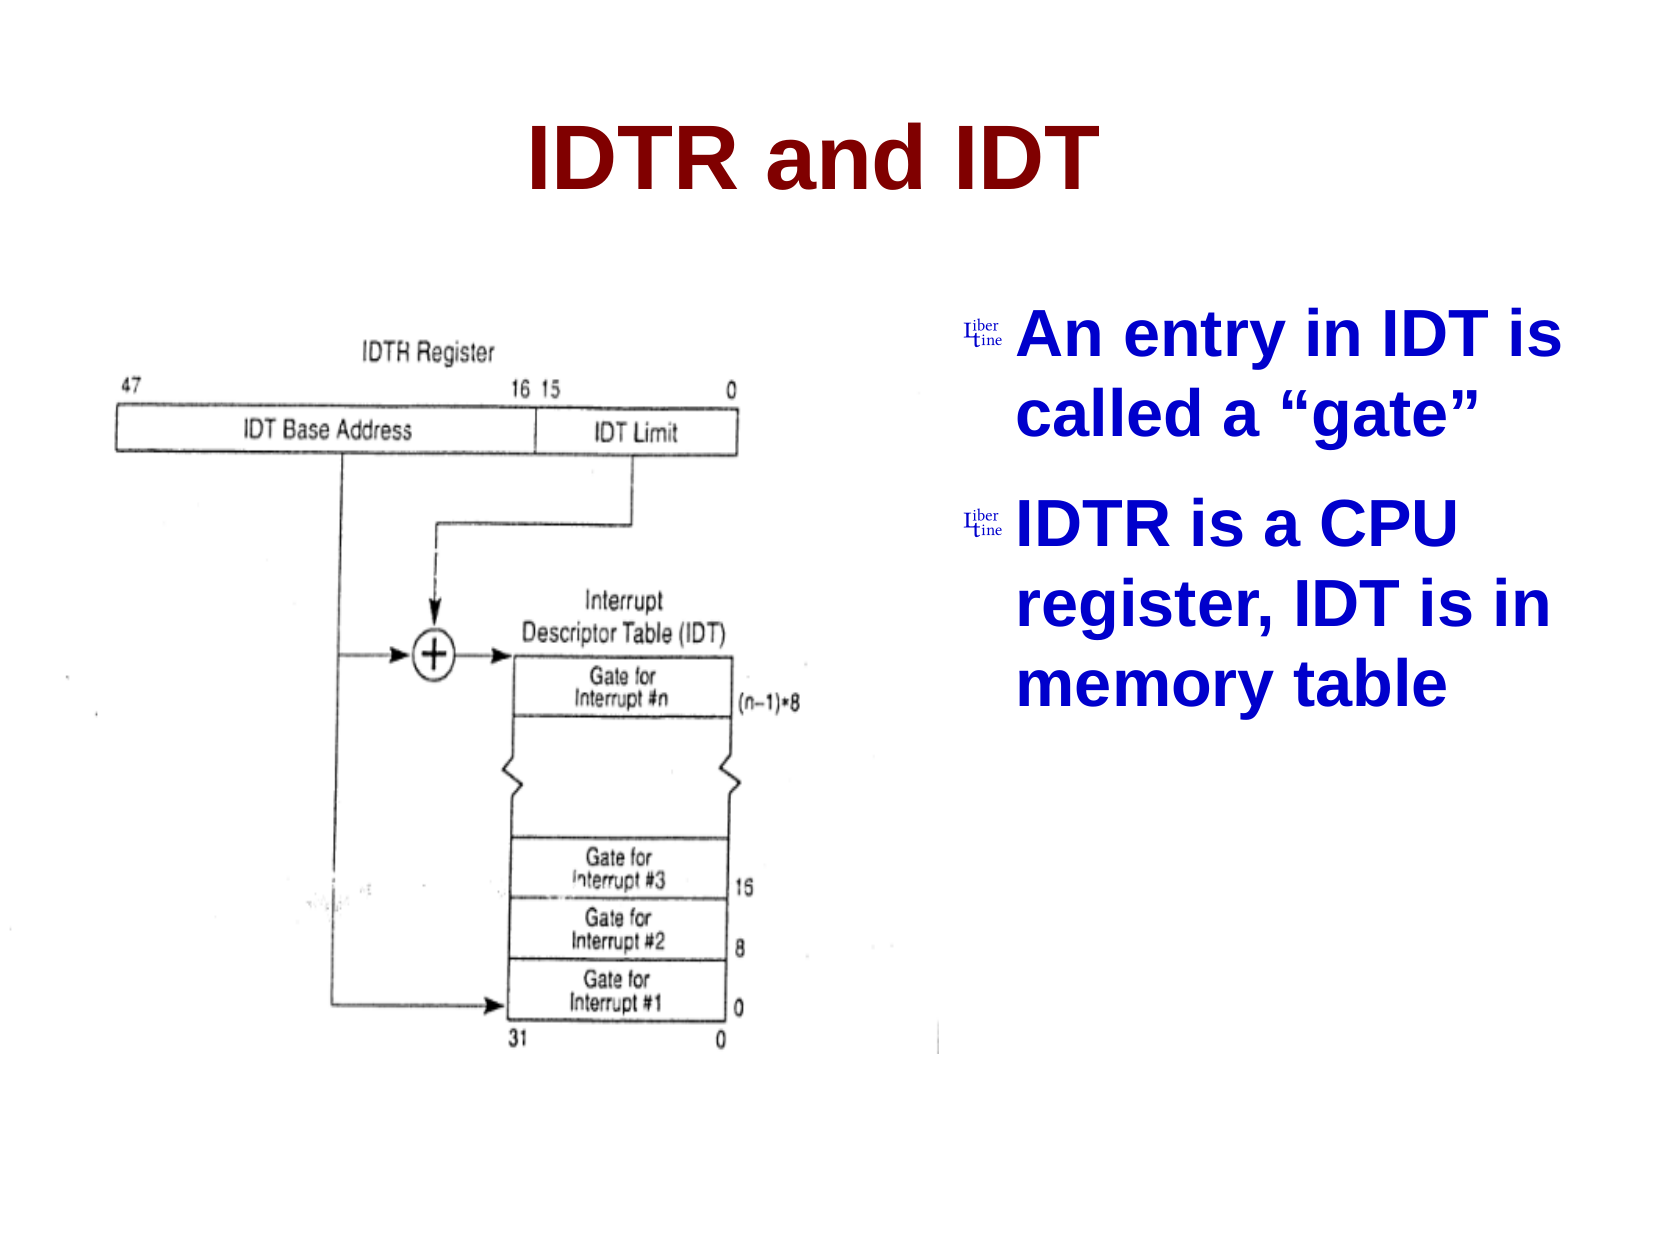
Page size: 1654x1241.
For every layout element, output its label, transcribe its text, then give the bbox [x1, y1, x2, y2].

title IDTR and IDT [82, 49, 1571, 257]
picture [0, 330, 939, 1054]
list An entry in IDT is called a “gate” IDTR is a CPU register, IDT is in memory table [944, 290, 1571, 1010]
